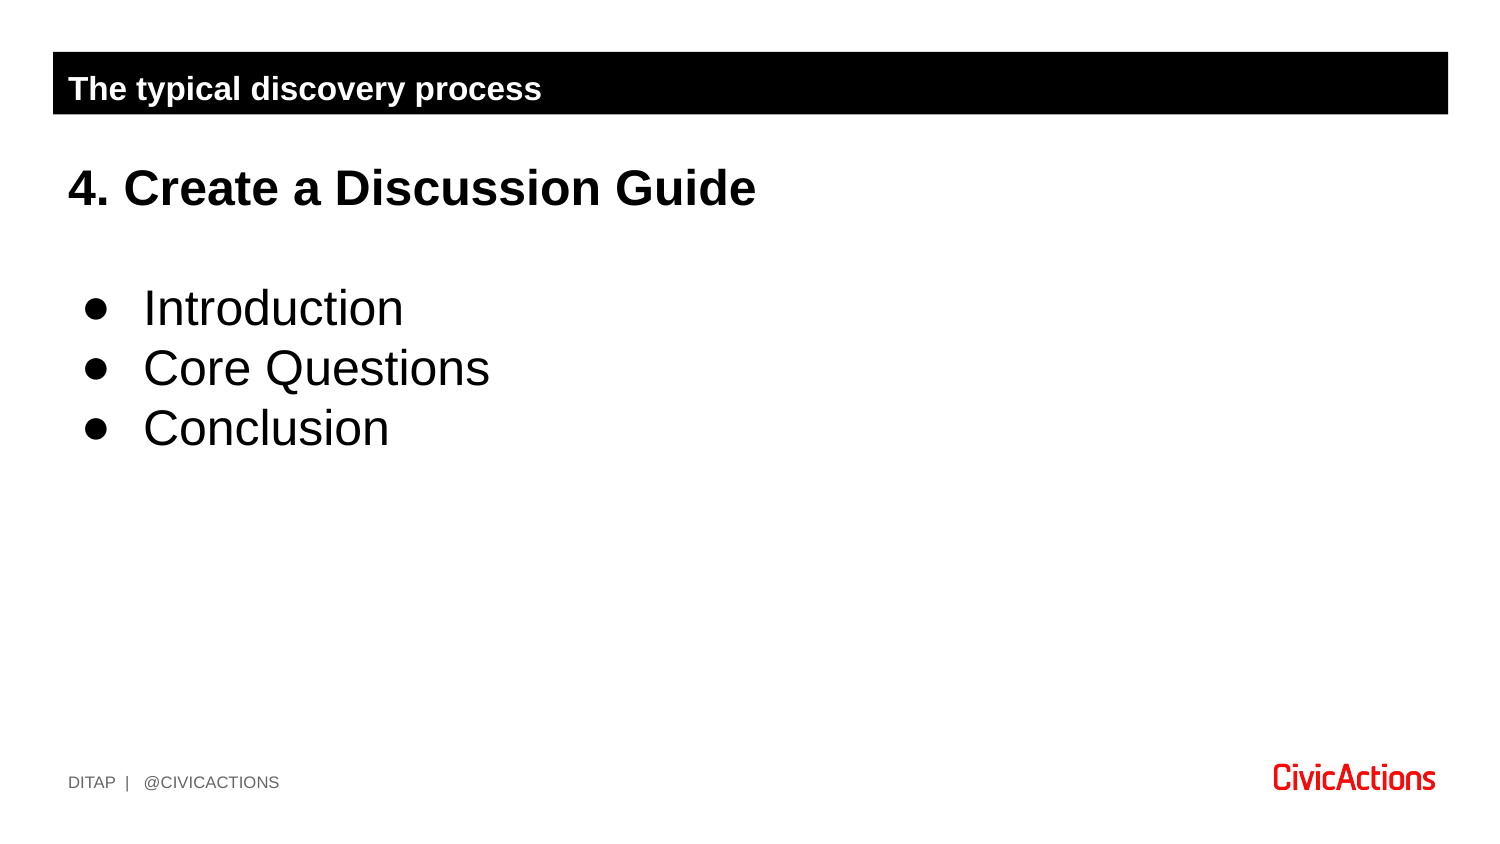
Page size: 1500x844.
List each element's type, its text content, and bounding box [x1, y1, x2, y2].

title The typical discovery process [53, 51, 1449, 115]
list [53, 703, 1449, 844]
text_box 4. Create a Discussion Guide Introduction Core Questions Conclusion [53, 140, 1449, 703]
